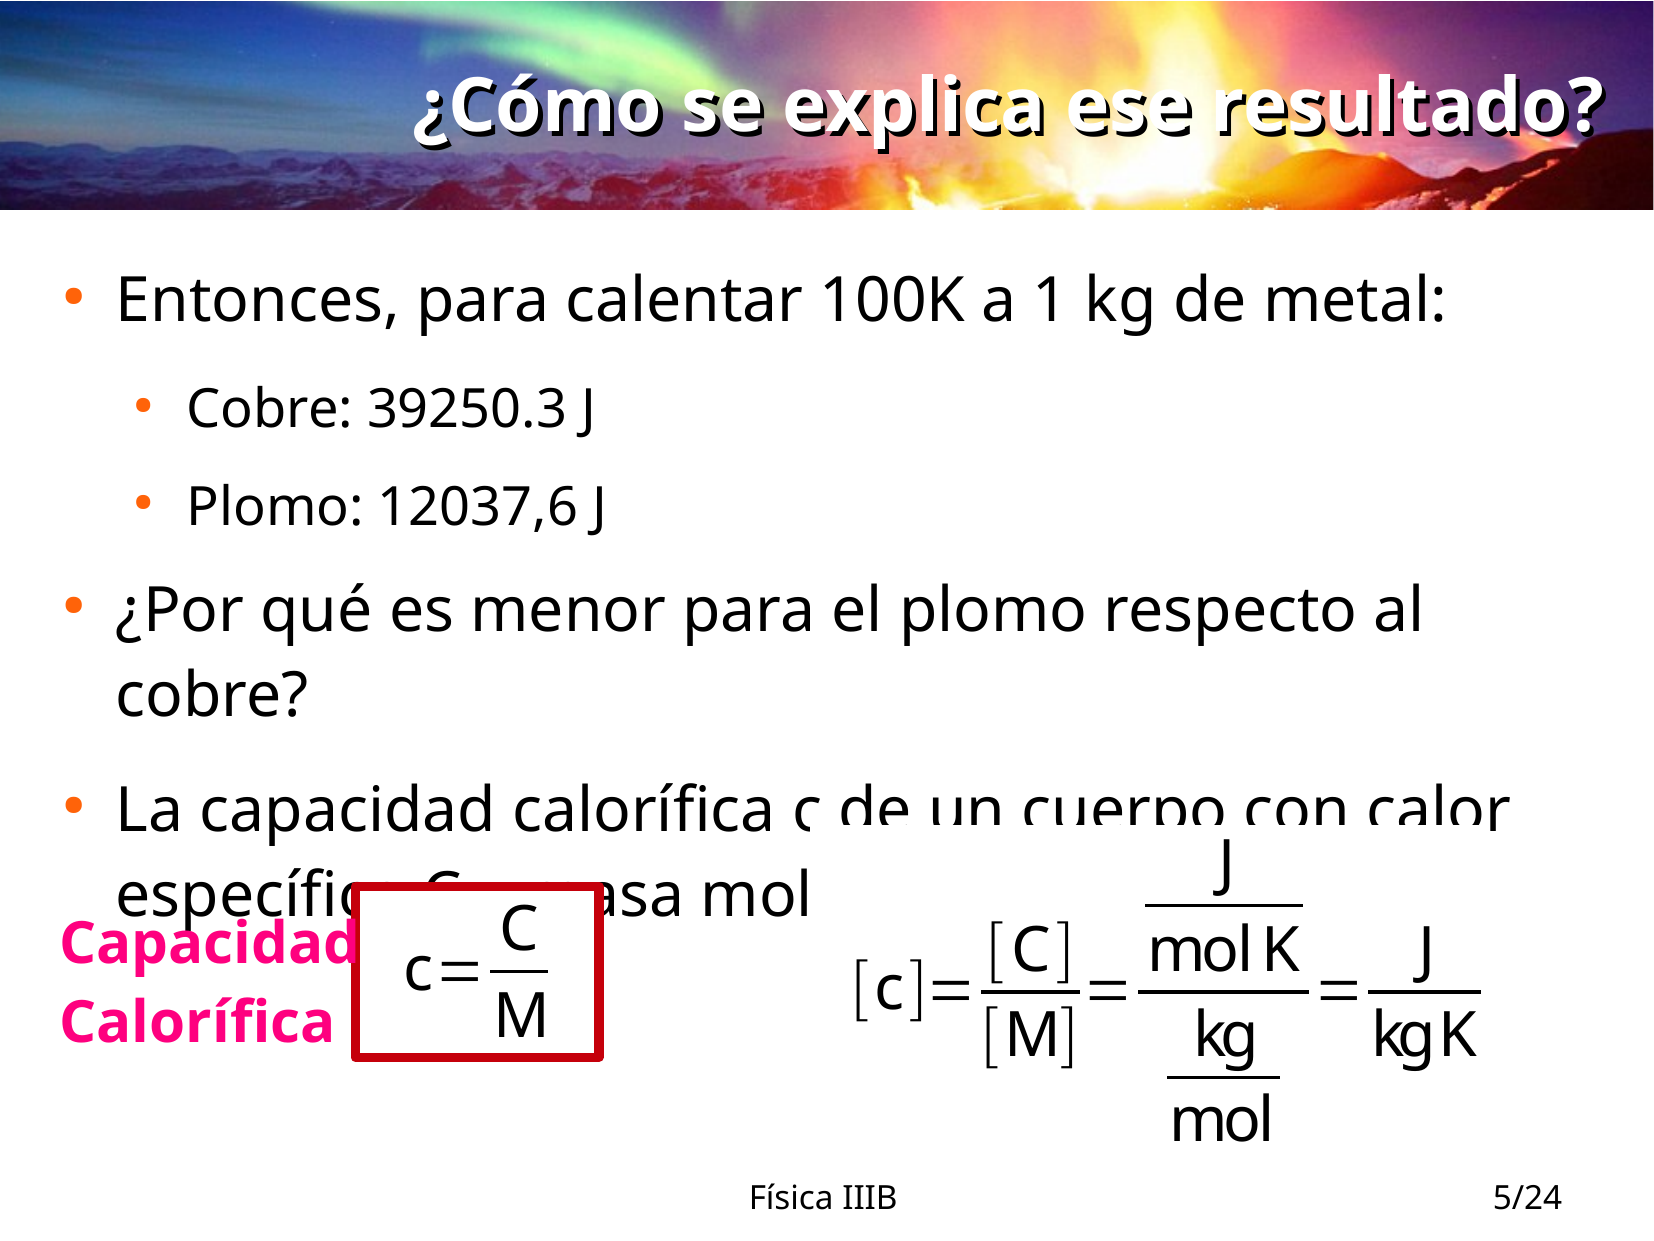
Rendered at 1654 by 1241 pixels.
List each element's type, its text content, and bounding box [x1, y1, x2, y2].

chart [360, 890, 595, 1053]
picture [0, 1, 1654, 210]
text_box Capacidad Calorífica [45, 893, 337, 1051]
title ¿Cómo se explica ese resultado? [45, 15, 1606, 191]
chart [810, 825, 1491, 1158]
list Entonces, para calentar 100K a 1 kg de metal: Cobre: 39250.3 J Plomo: 12037,6 J ¿Por qué es menor para el plomo respecto al cobre? La capacidad calorífica c de un cuerpo con calor específico C y masa molar M es entonces: [45, 255, 1606, 1156]
